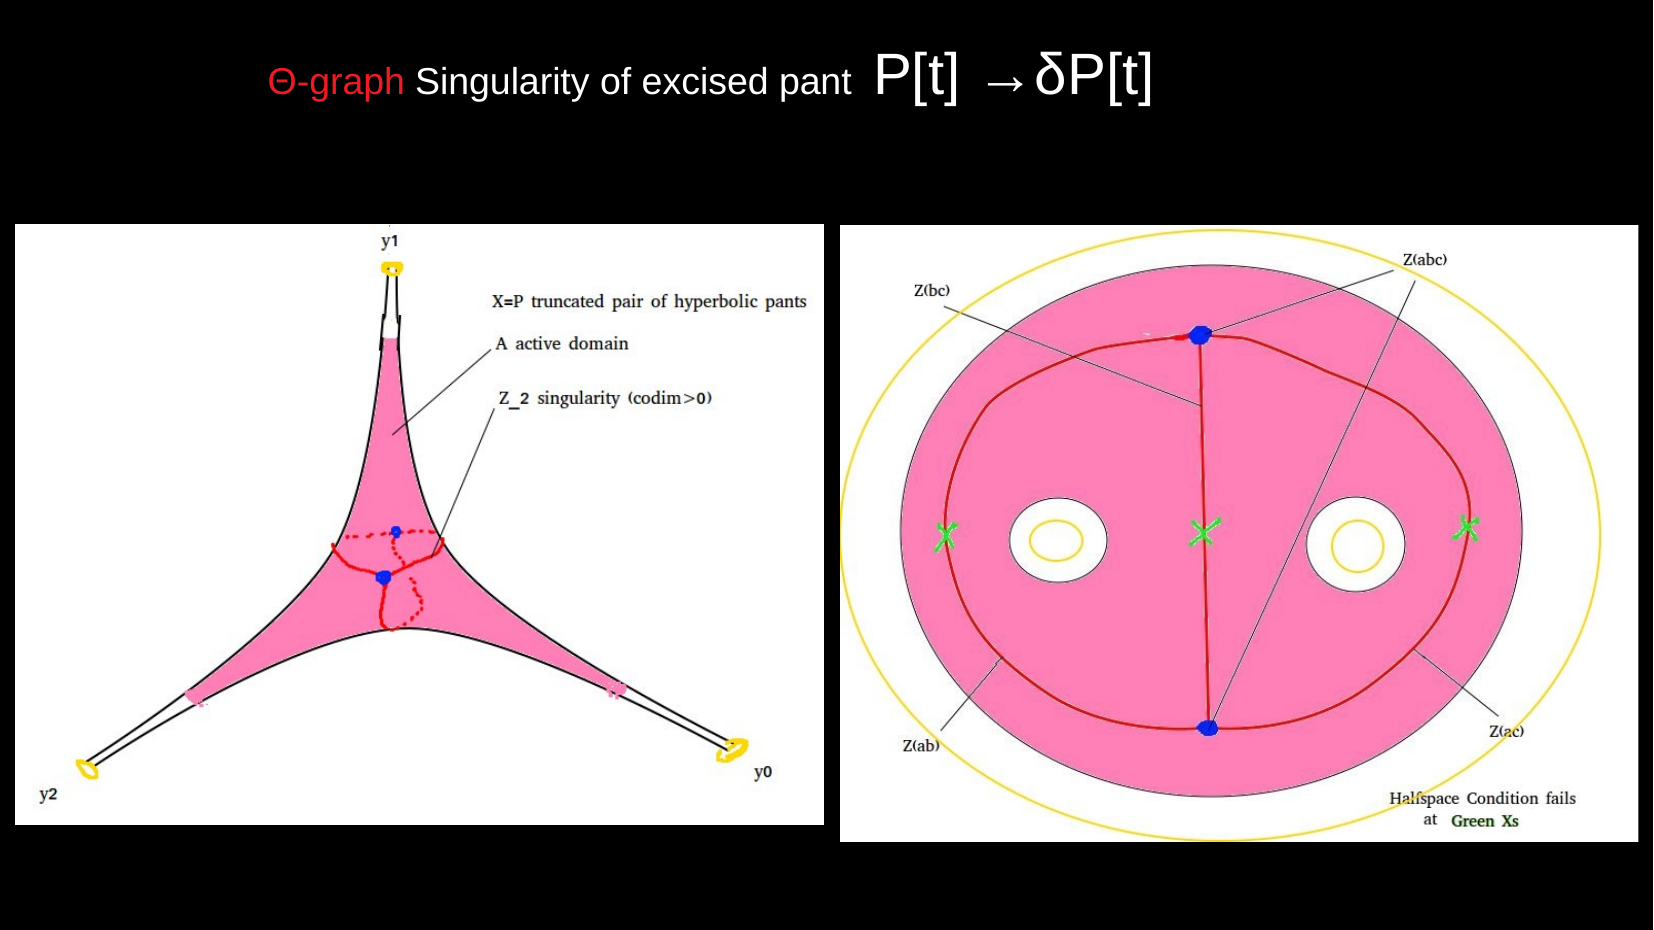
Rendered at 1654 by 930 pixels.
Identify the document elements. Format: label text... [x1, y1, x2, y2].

text_box [0, 15, 1591, 156]
text_box Θ-graph Singularity of excised pant P[t] →δP[t] [32, 33, 1366, 156]
picture [15, 224, 824, 826]
picture [839, 225, 1639, 842]
